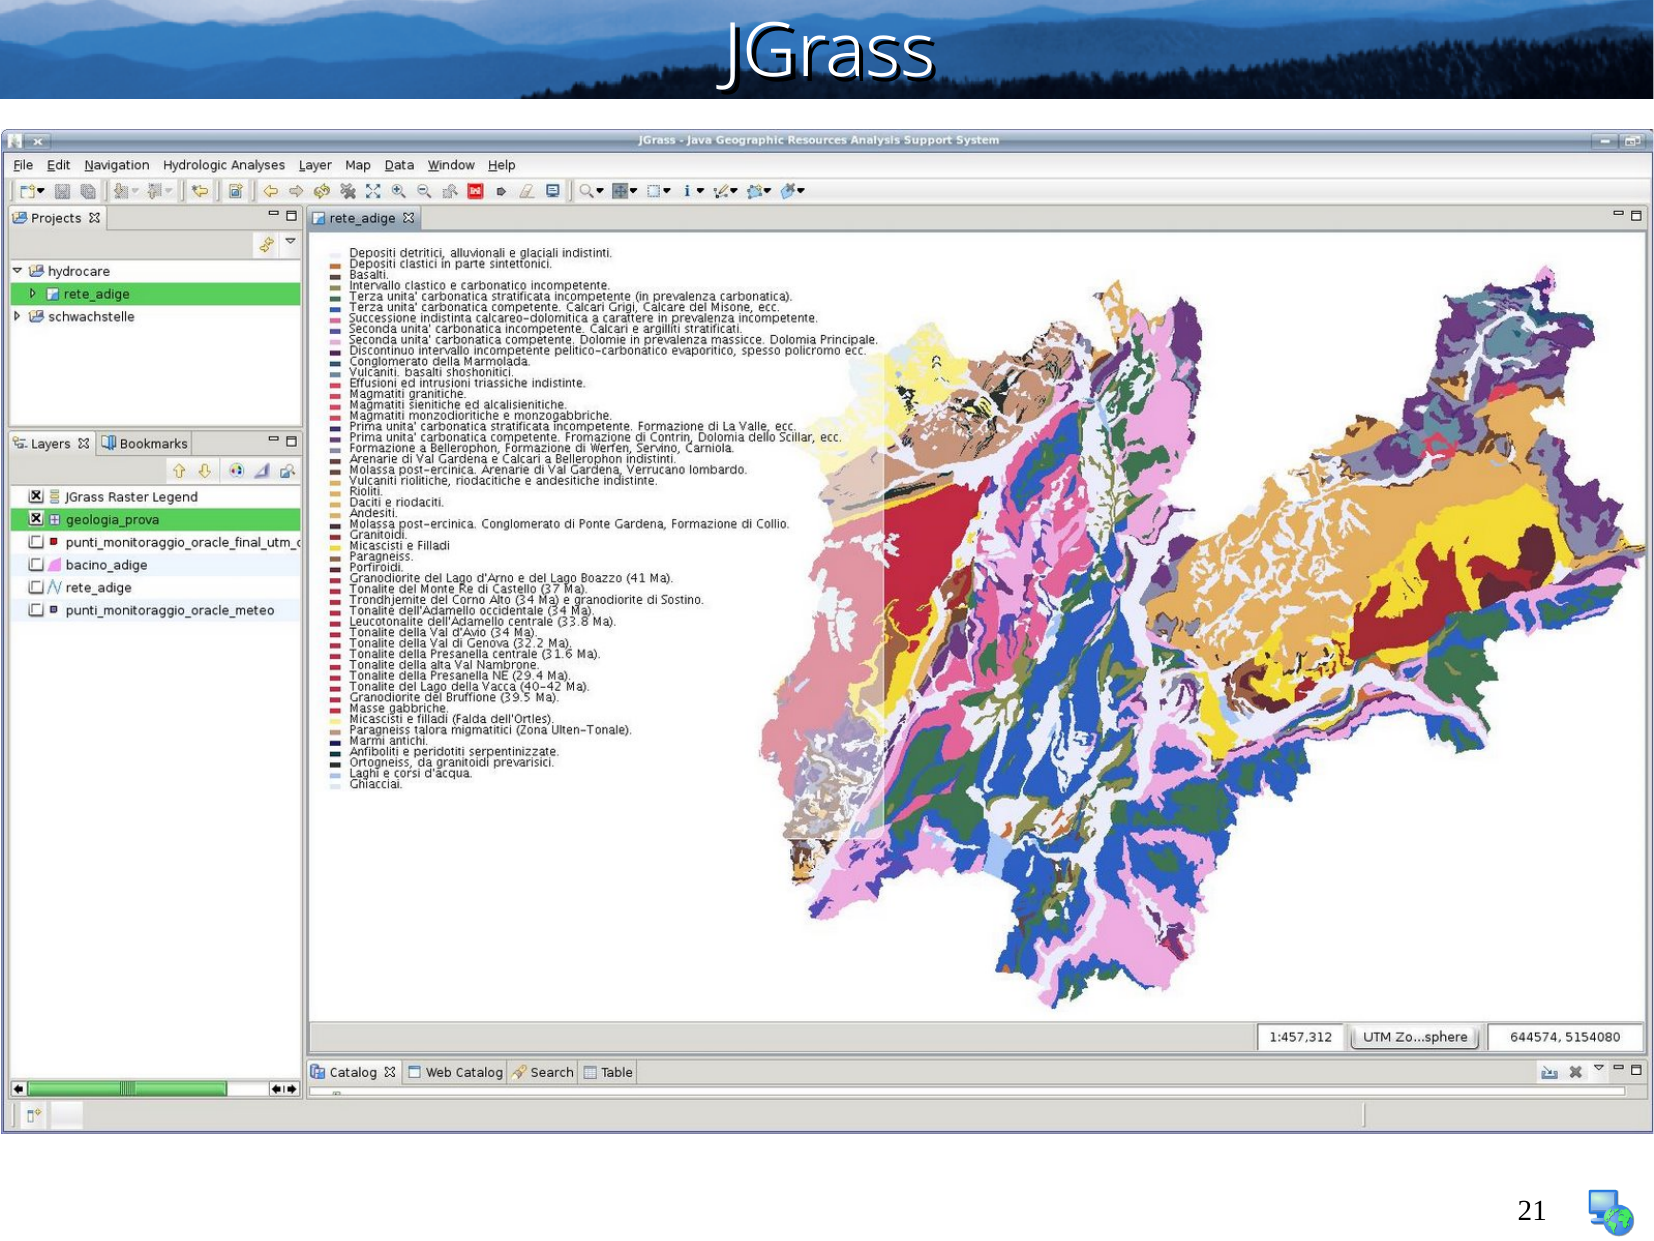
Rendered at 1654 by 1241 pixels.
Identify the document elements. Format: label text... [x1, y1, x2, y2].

title JGrass [49, 0, 1611, 96]
picture [1, 129, 1654, 1134]
picture [0, 0, 1654, 99]
picture [1588, 1189, 1635, 1238]
